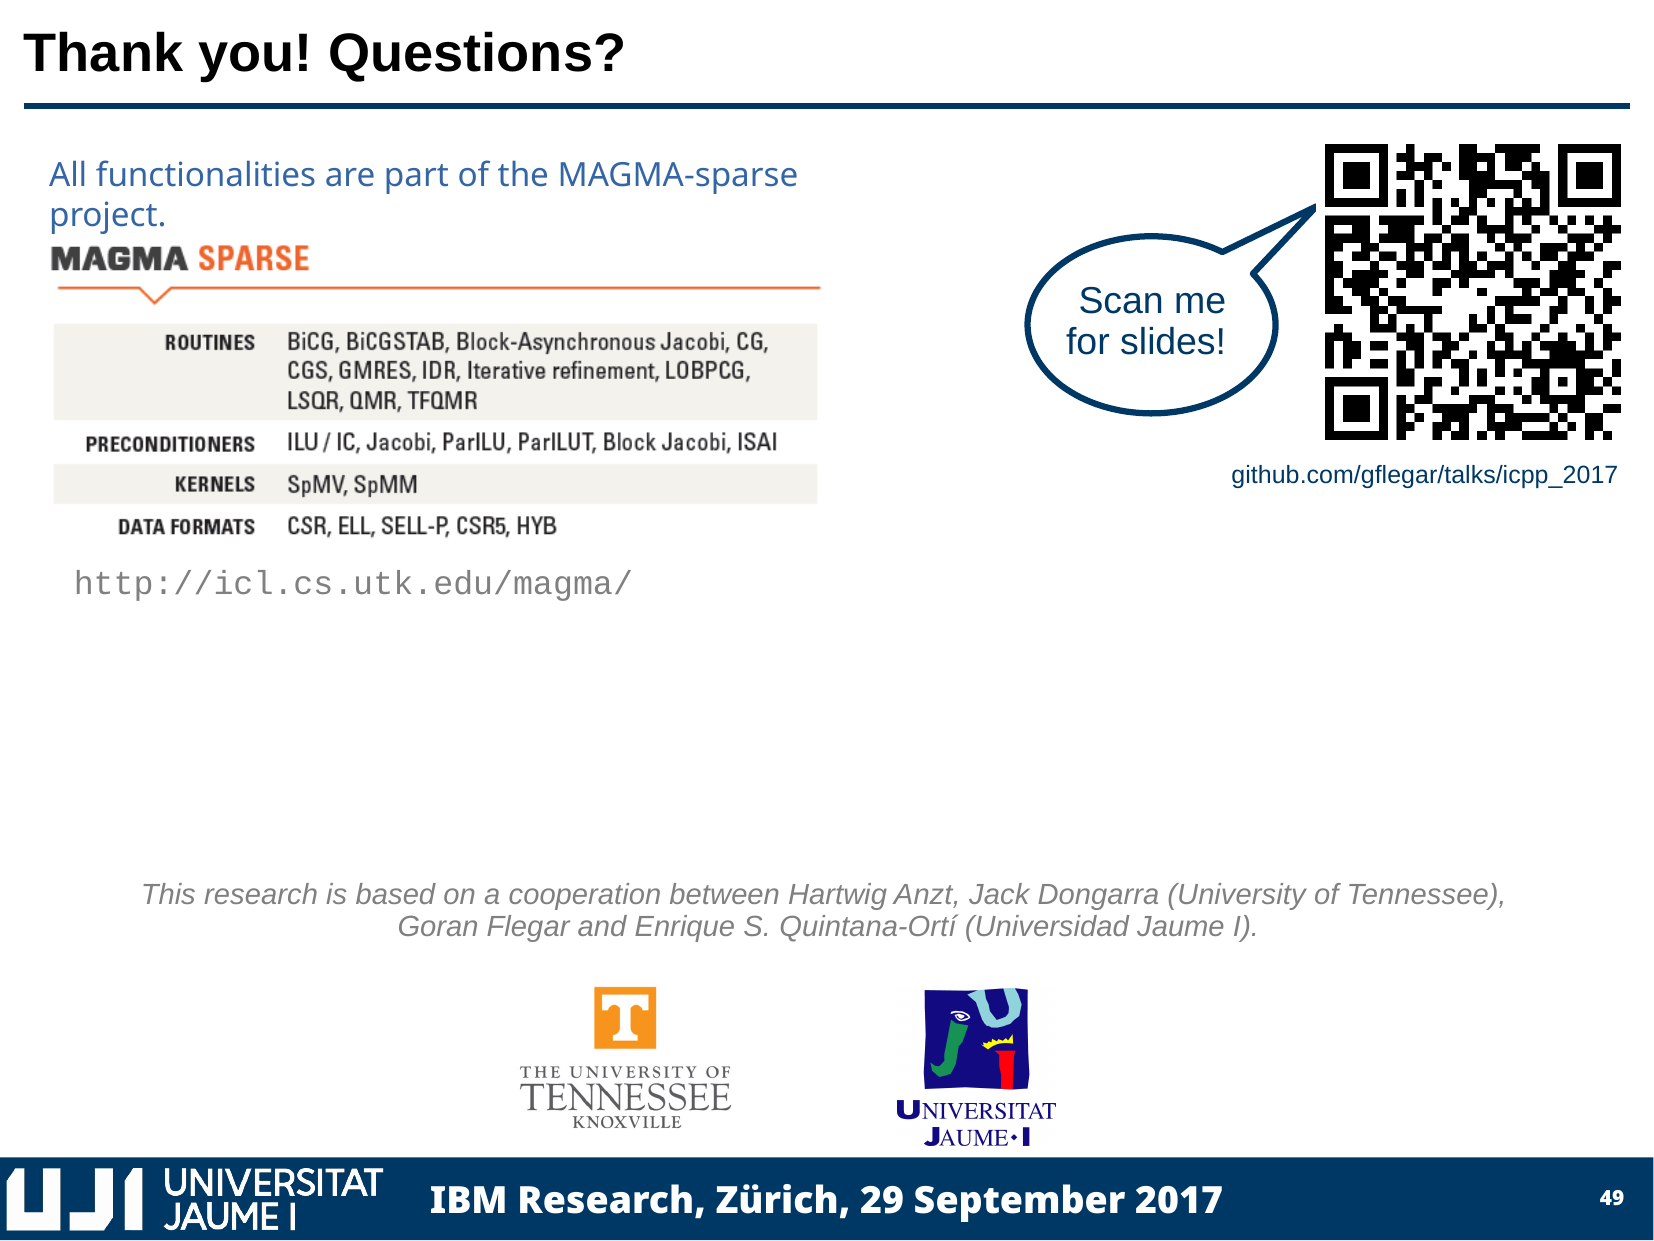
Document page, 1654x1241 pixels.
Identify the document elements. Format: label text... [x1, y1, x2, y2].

picture [897, 988, 1056, 1146]
picture [43, 241, 827, 555]
picture [0, 1158, 390, 1241]
text_box github.com/gflegar/talks/icpp_2017 [1216, 453, 1635, 497]
text_box http://icl.cs.utk.edu/magma/ [59, 554, 649, 610]
text_box All functionalities are part of the MAGMA-sparse project. [34, 145, 910, 241]
title Thank you! Questions? [23, 0, 1630, 107]
text_box Scan me for slides! [1051, 271, 1252, 370]
picture [458, 968, 792, 1156]
picture [1316, 135, 1630, 449]
text_box This research is based on a cooperation between Hartwig Anzt, Jack Dongarra (University of Tennessee), Goran Flegar and Enrique S. Quintana-Ortí (Universidad Jaume I). [125, 870, 1533, 950]
